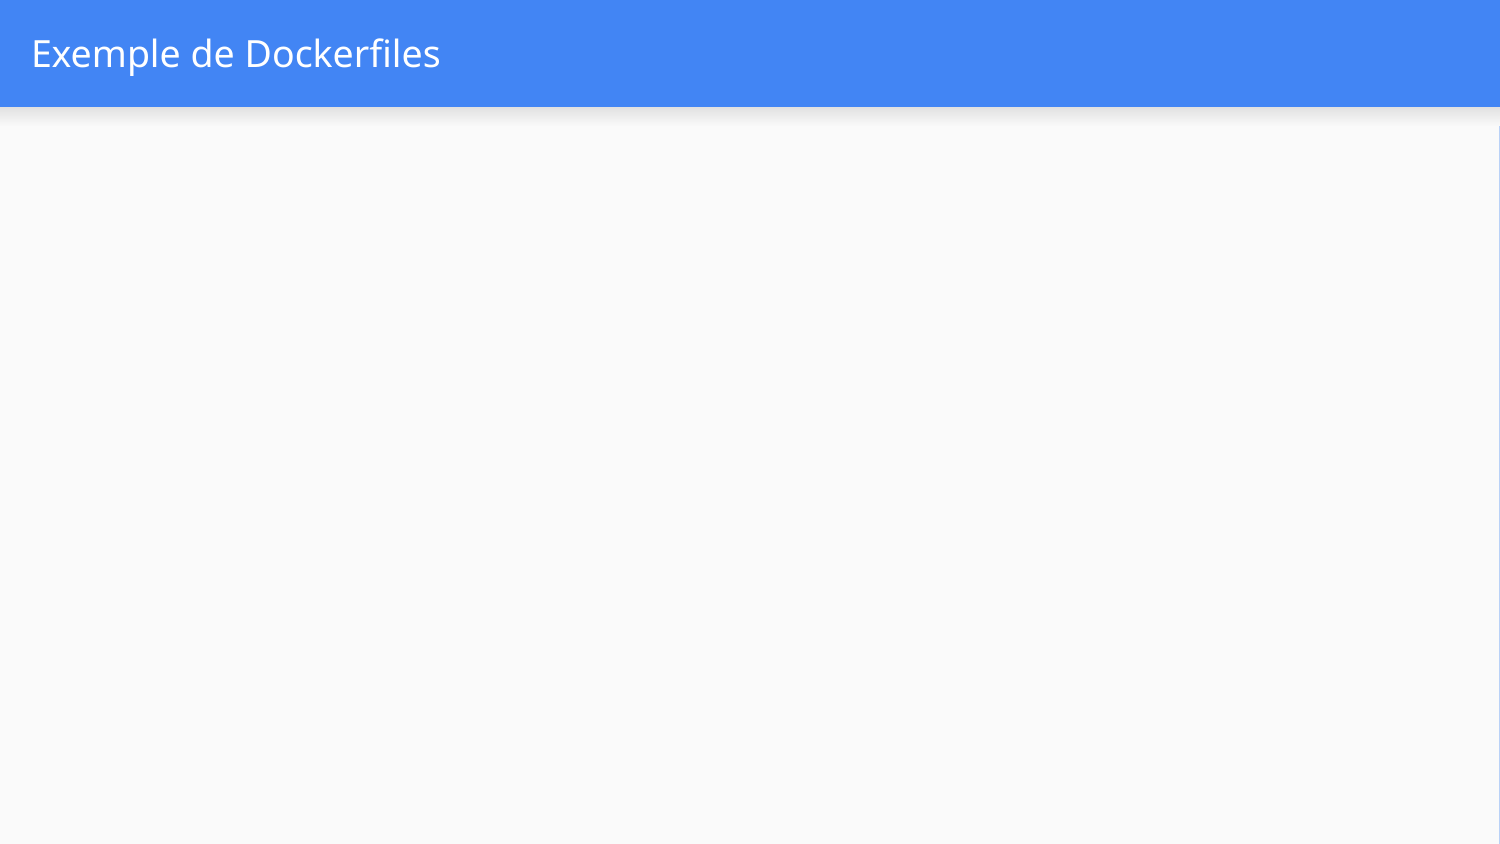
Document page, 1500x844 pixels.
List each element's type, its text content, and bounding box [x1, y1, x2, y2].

title Exemple de Dockerfiles [16, 2, 1464, 102]
